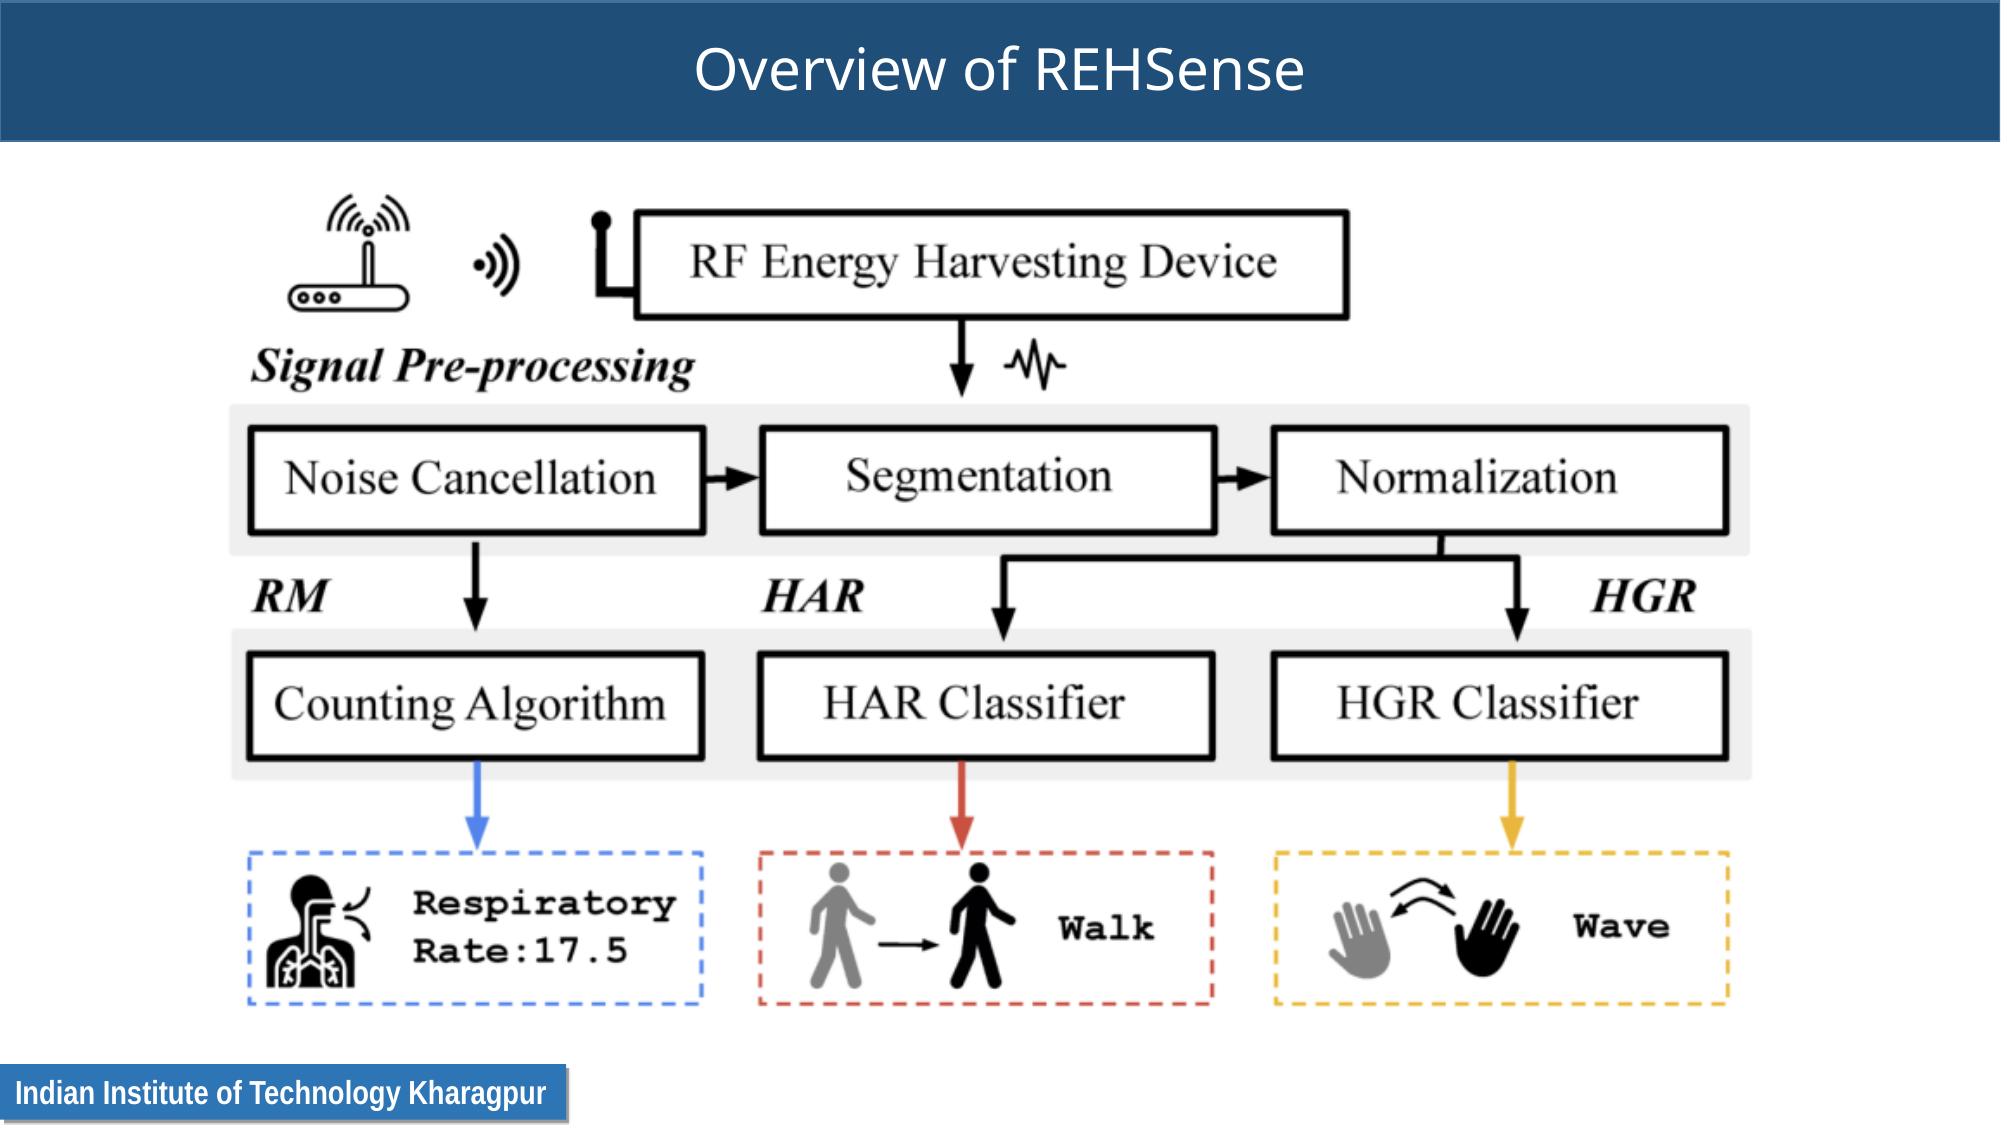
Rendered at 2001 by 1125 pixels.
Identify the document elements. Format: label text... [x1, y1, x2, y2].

picture [177, 183, 1823, 1034]
title Overview of REHSense [0, 1, 2000, 141]
